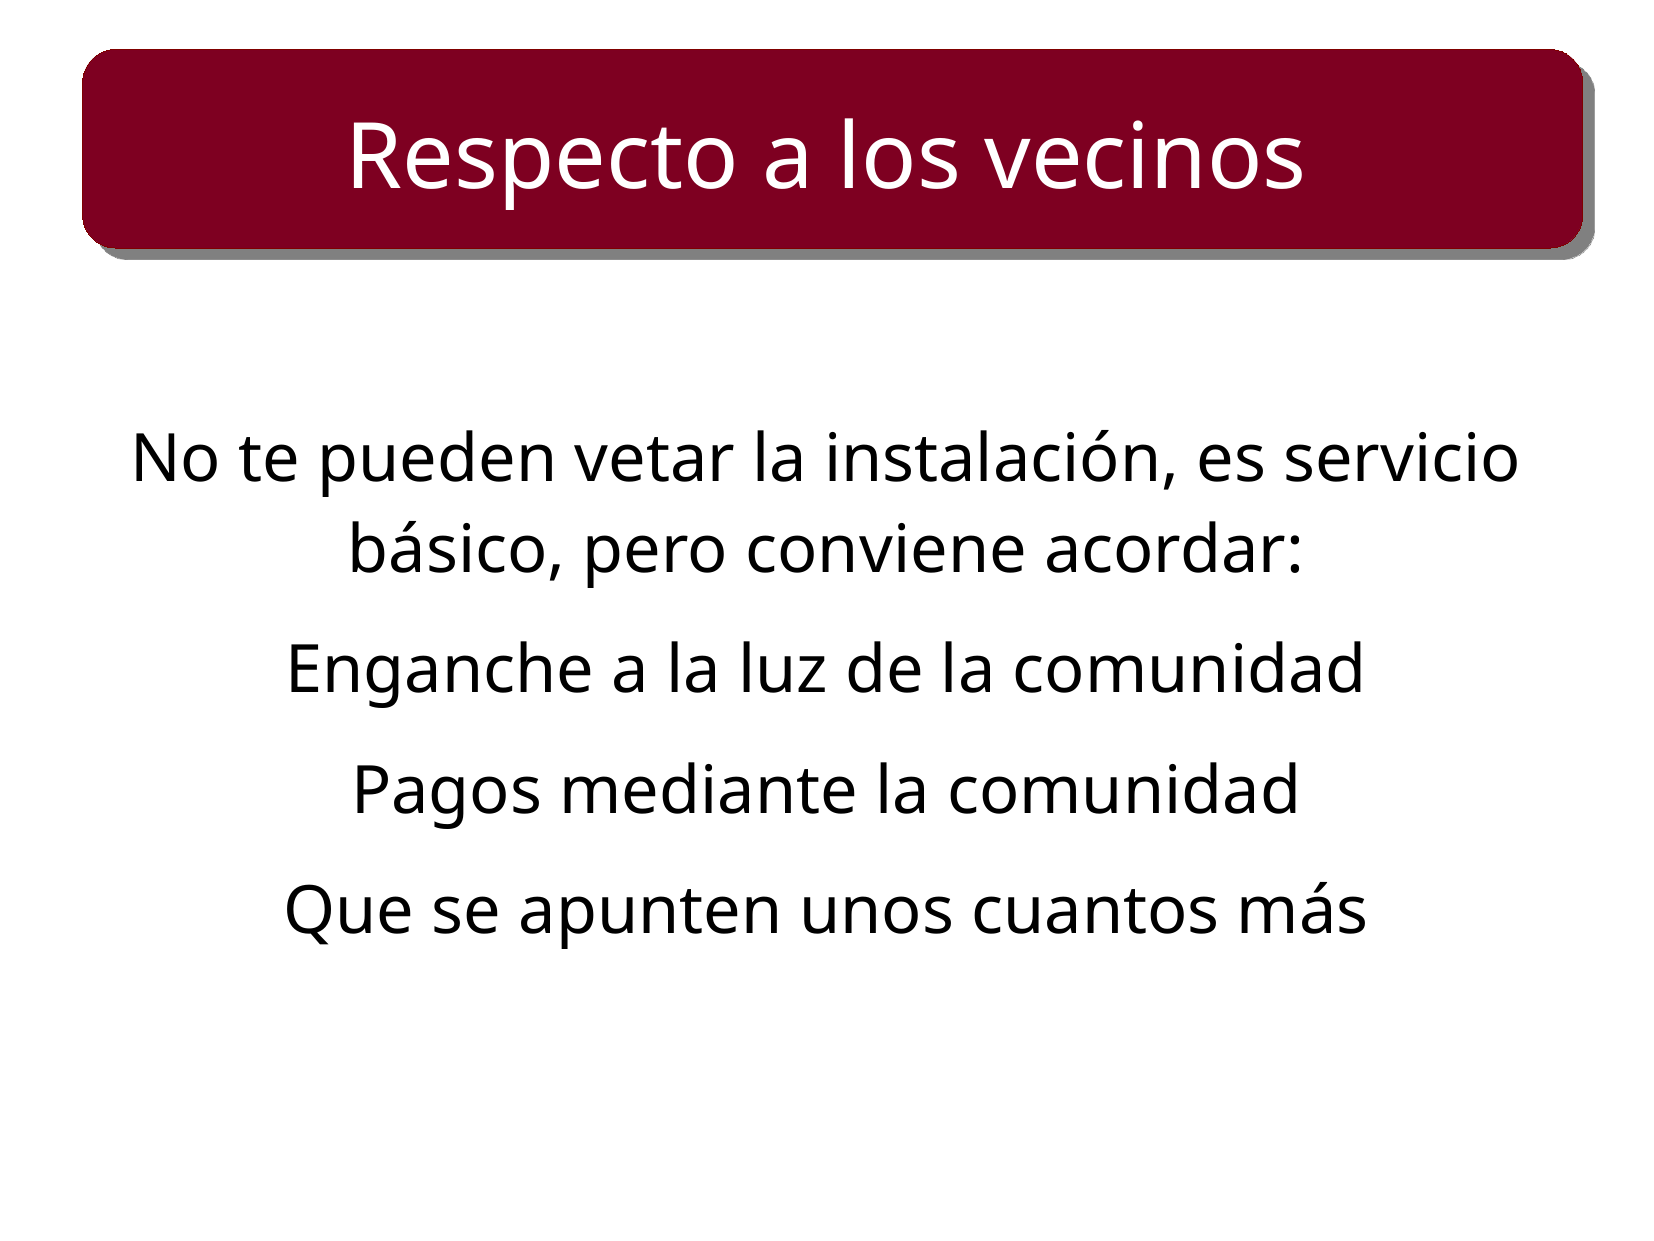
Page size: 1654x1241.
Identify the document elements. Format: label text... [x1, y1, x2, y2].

title Respecto a los vecinos [82, 49, 1571, 257]
list No te pueden vetar la instalación, es servicio básico, pero conviene acordar: Enganche a la luz de la comunidad Pagos mediante la comunidad Que se apunten unos cuantos más [82, 290, 1571, 1010]
